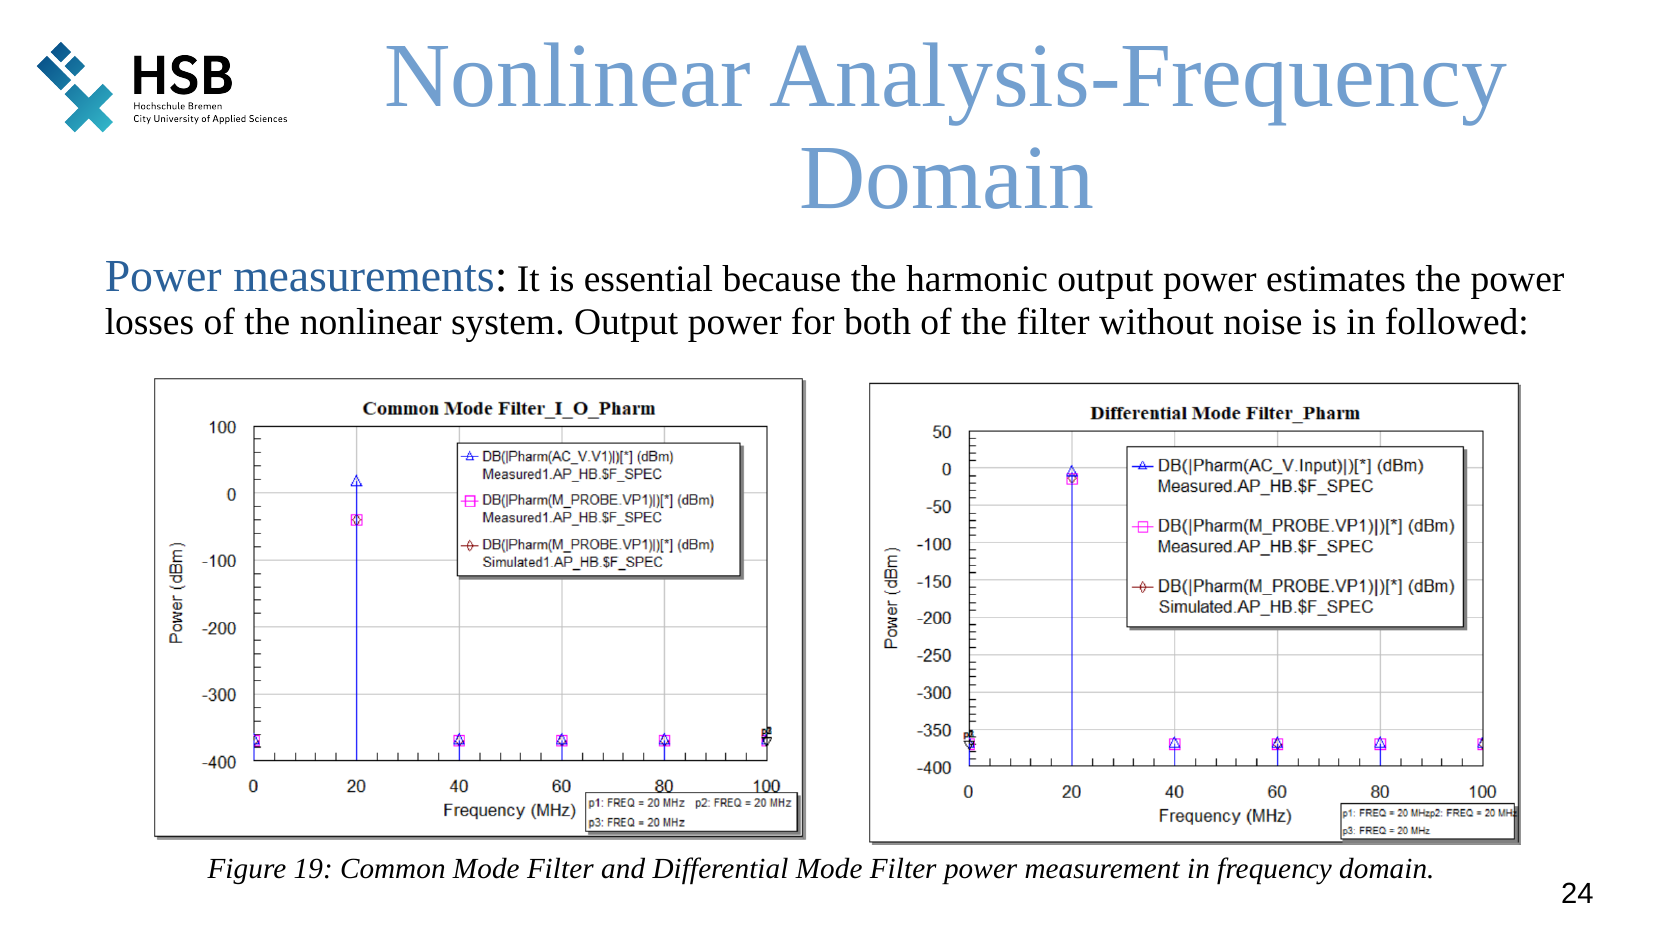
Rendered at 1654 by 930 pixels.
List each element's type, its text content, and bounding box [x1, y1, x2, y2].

text_box Power measurements: It is essential because the harmonic output power estimates the power losses of the nonlinear system. Output power for both of the filter without noise is in followed: [89, 243, 1605, 351]
picture [867, 380, 1521, 845]
picture [26, 23, 297, 149]
picture [152, 374, 807, 840]
text_box Figure 19: Common Mode Filter and Differential Mode Filter power measurement in frequency domain. [192, 845, 1464, 893]
title Nonlinear Analysis-Frequency Domain [311, 24, 1583, 229]
text_box <number> [1546, 870, 1653, 926]
